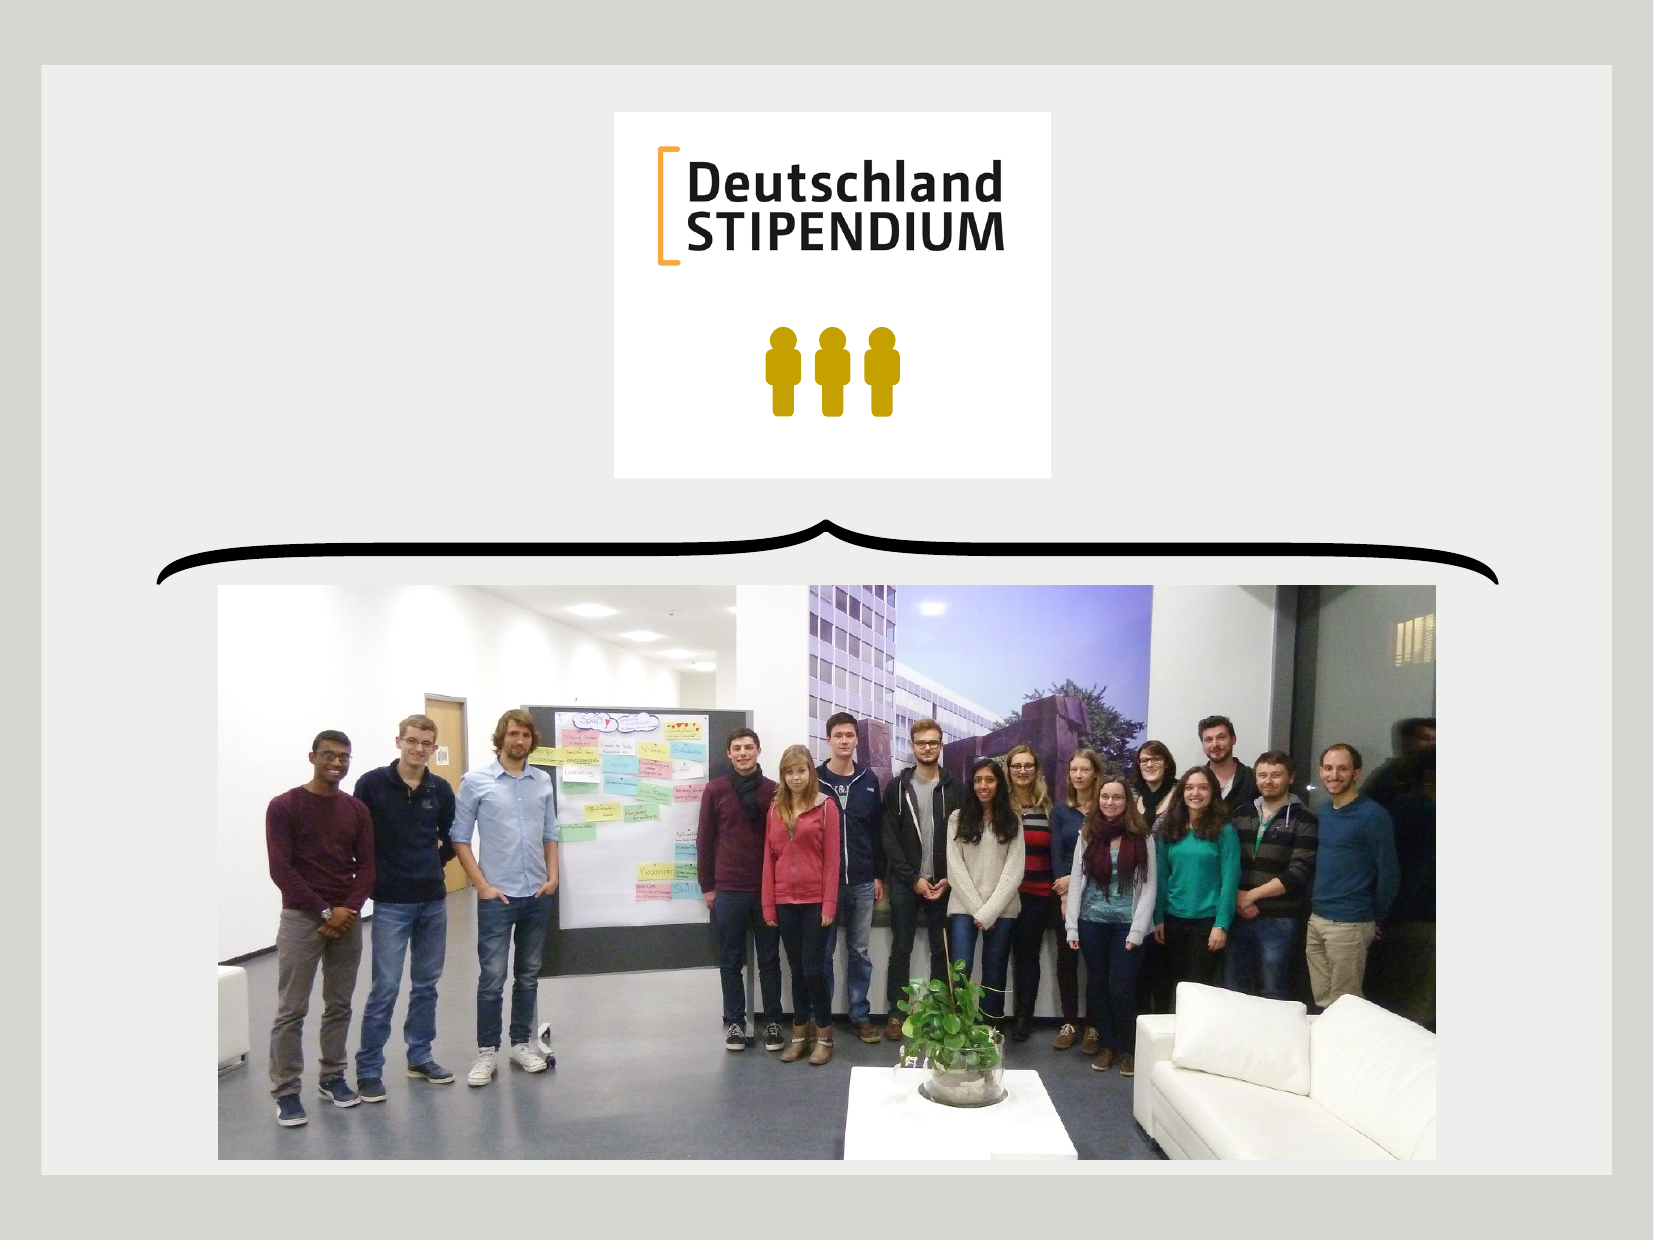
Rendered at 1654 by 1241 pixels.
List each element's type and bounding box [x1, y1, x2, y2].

text_box [41, 64, 1613, 1176]
picture [156, 509, 1521, 1160]
picture [650, 138, 1015, 274]
